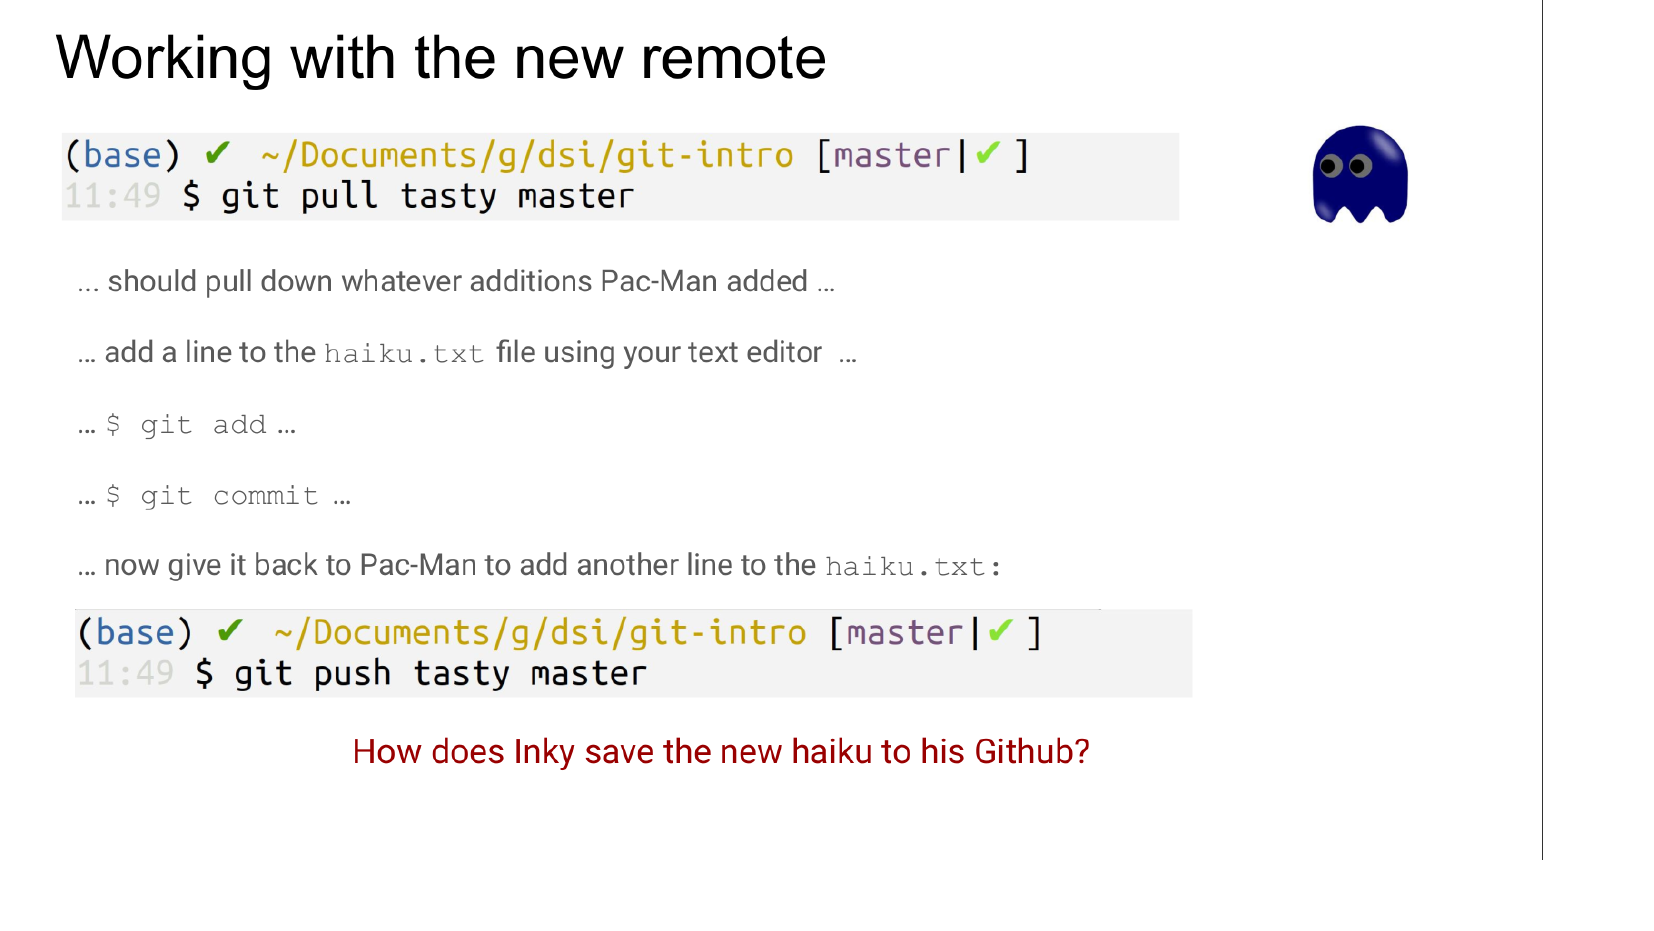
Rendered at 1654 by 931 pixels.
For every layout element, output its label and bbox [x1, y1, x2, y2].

picture [0, 0, 1543, 860]
